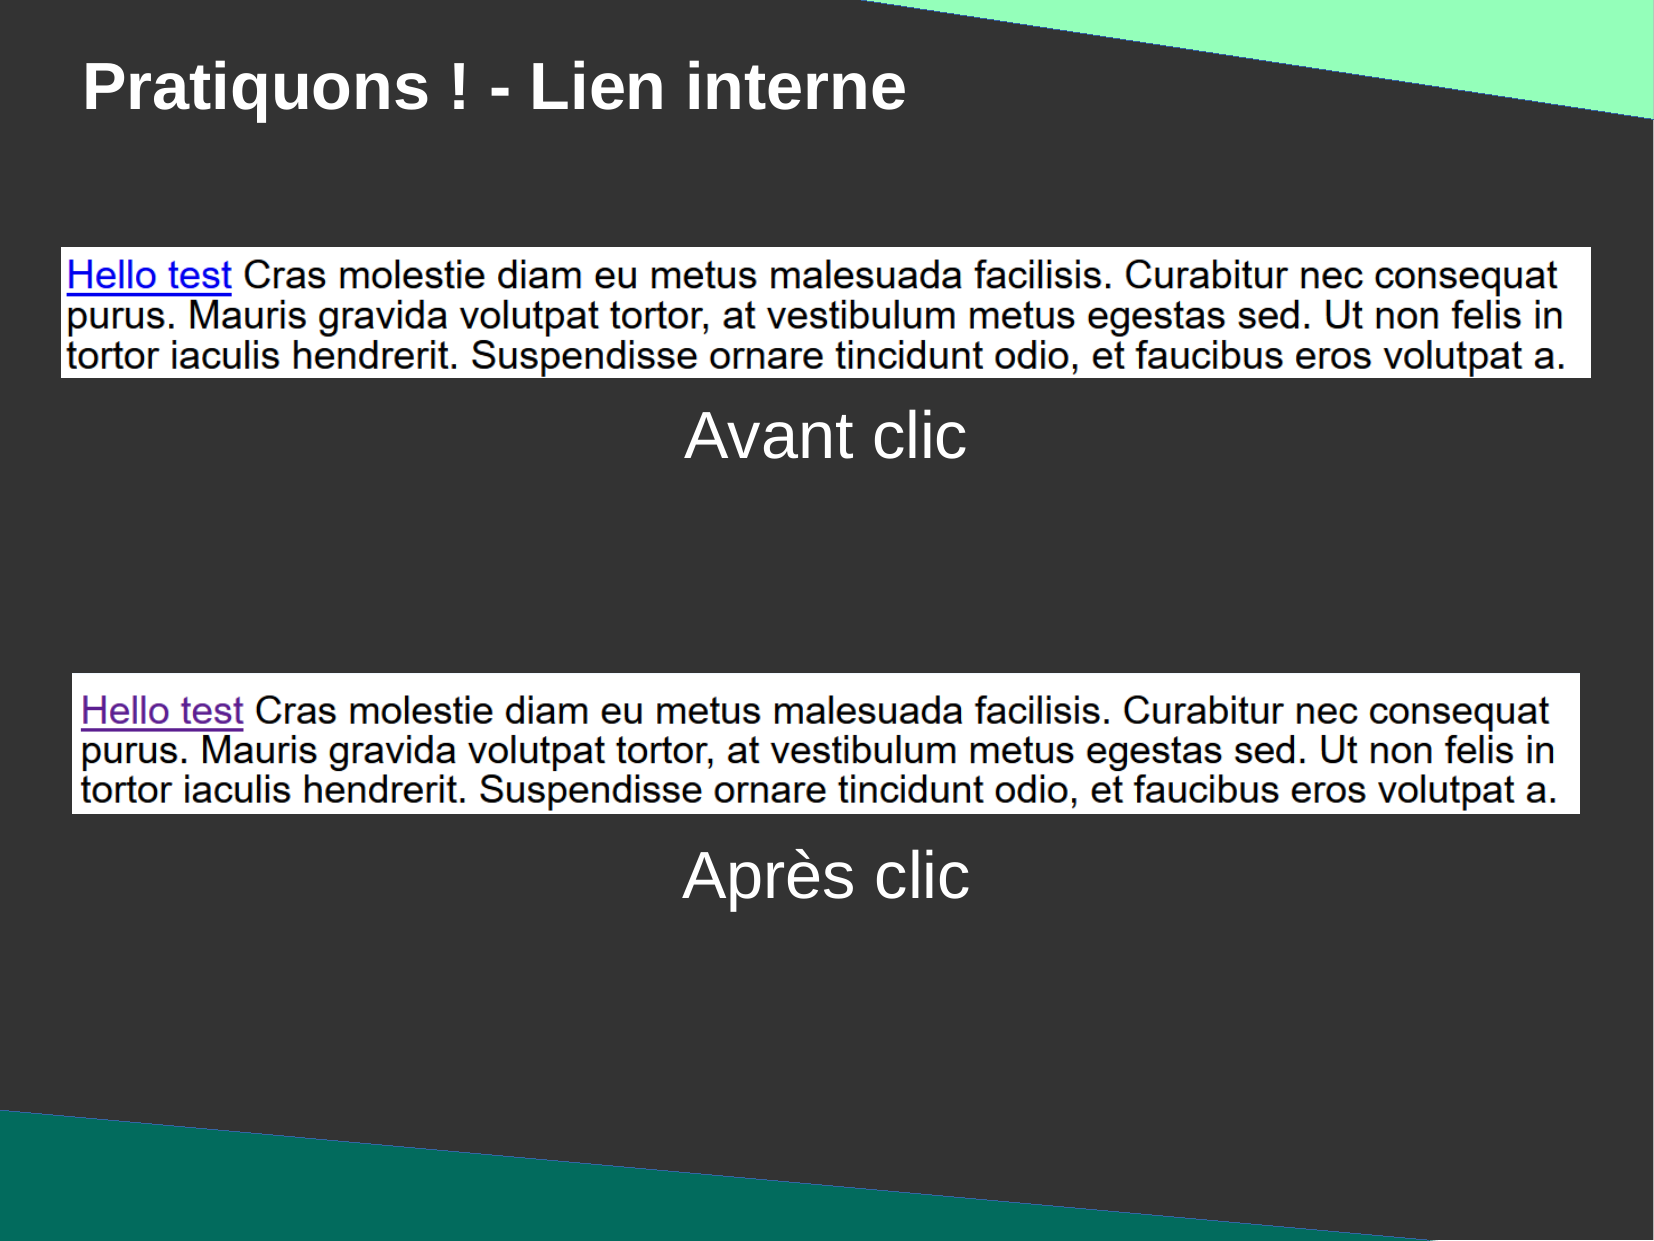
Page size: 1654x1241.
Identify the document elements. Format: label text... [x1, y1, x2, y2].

picture [72, 673, 1580, 814]
title Avant clic [31, 397, 1622, 473]
picture [61, 247, 1591, 378]
title Pratiquons ! - Lien interne [82, 49, 1630, 199]
title Après clic [31, 838, 1622, 914]
text_box [861, 0, 1654, 120]
